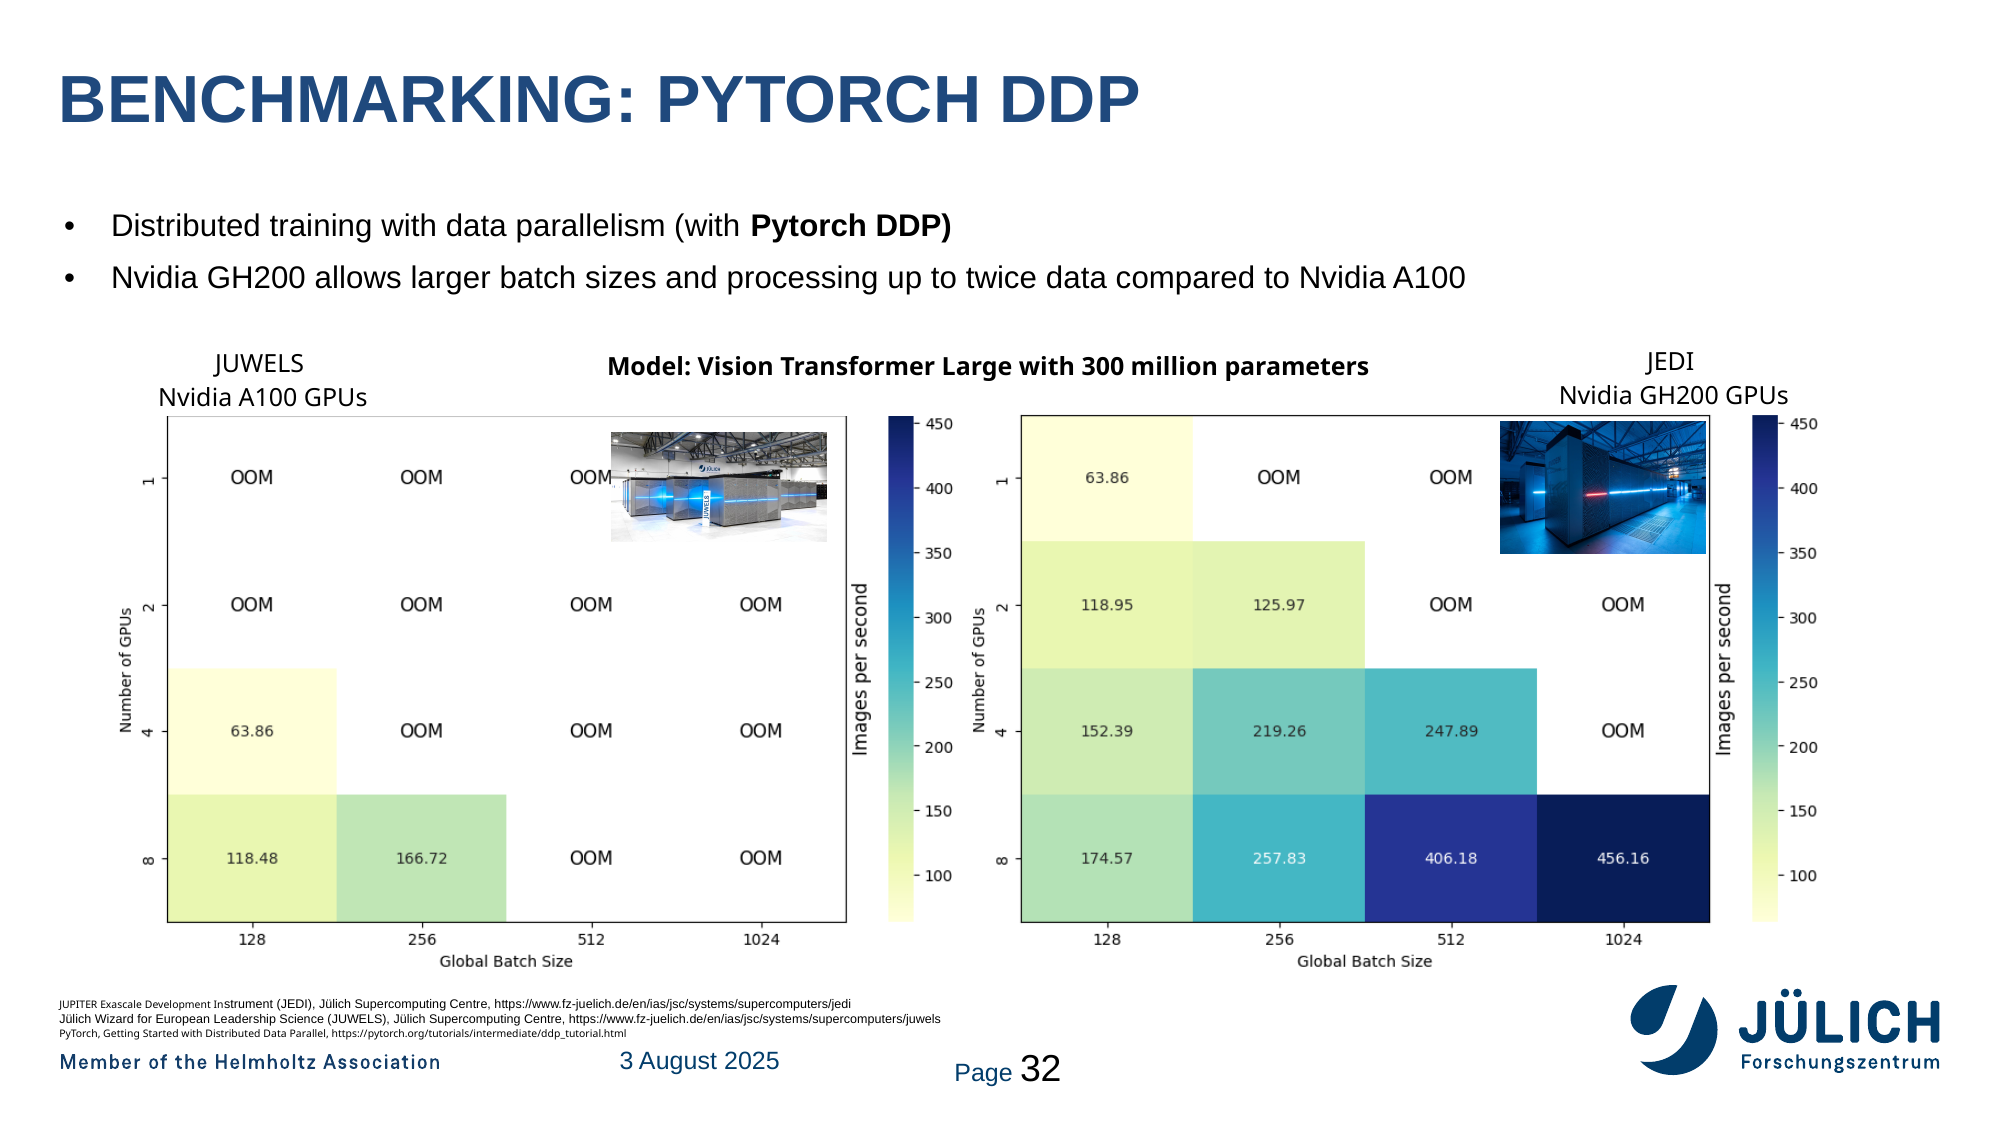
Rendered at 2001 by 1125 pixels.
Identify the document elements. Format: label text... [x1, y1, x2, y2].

text_box Model: Vision Transformer Large with 300 million parameters [454, 340, 1524, 386]
text_box Distributed training with data parallelism (with Pytorch DDP) Nvidia GH200 allows larger batch sizes and processing up to twice data compared to Nvidia A100 [45, 183, 1941, 312]
title benchmarking: pytorch DDP [59, 53, 1938, 183]
text_box JUWELS Nvidia A100 GPUs [121, 338, 405, 414]
text_box 3 August 2025 [619, 1048, 911, 1084]
text_box Page [954, 1047, 1073, 1084]
text_box JUPITER Exascale Development Instrument (JEDI), Jülich Supercomputing Centre, https://www.fz-juelich.de/en/ias/jsc/systems/supercomputers/jedi Jülich Wizard for European Leadership Science (JUWELS), Jülich Supercomputing Centre, https://www.fz-juelich.de/en/ias/jsc/systems/supercomputers/juwels PyTorch, Getting Started with Distributed Data Parallel, https://pytorch.org/tutorials/intermediate/ddp_tutorial.html [44, 990, 1703, 1048]
picture [114, 414, 1829, 982]
text_box JEDI Nvidia GH200 GPUs [1540, 336, 1808, 412]
